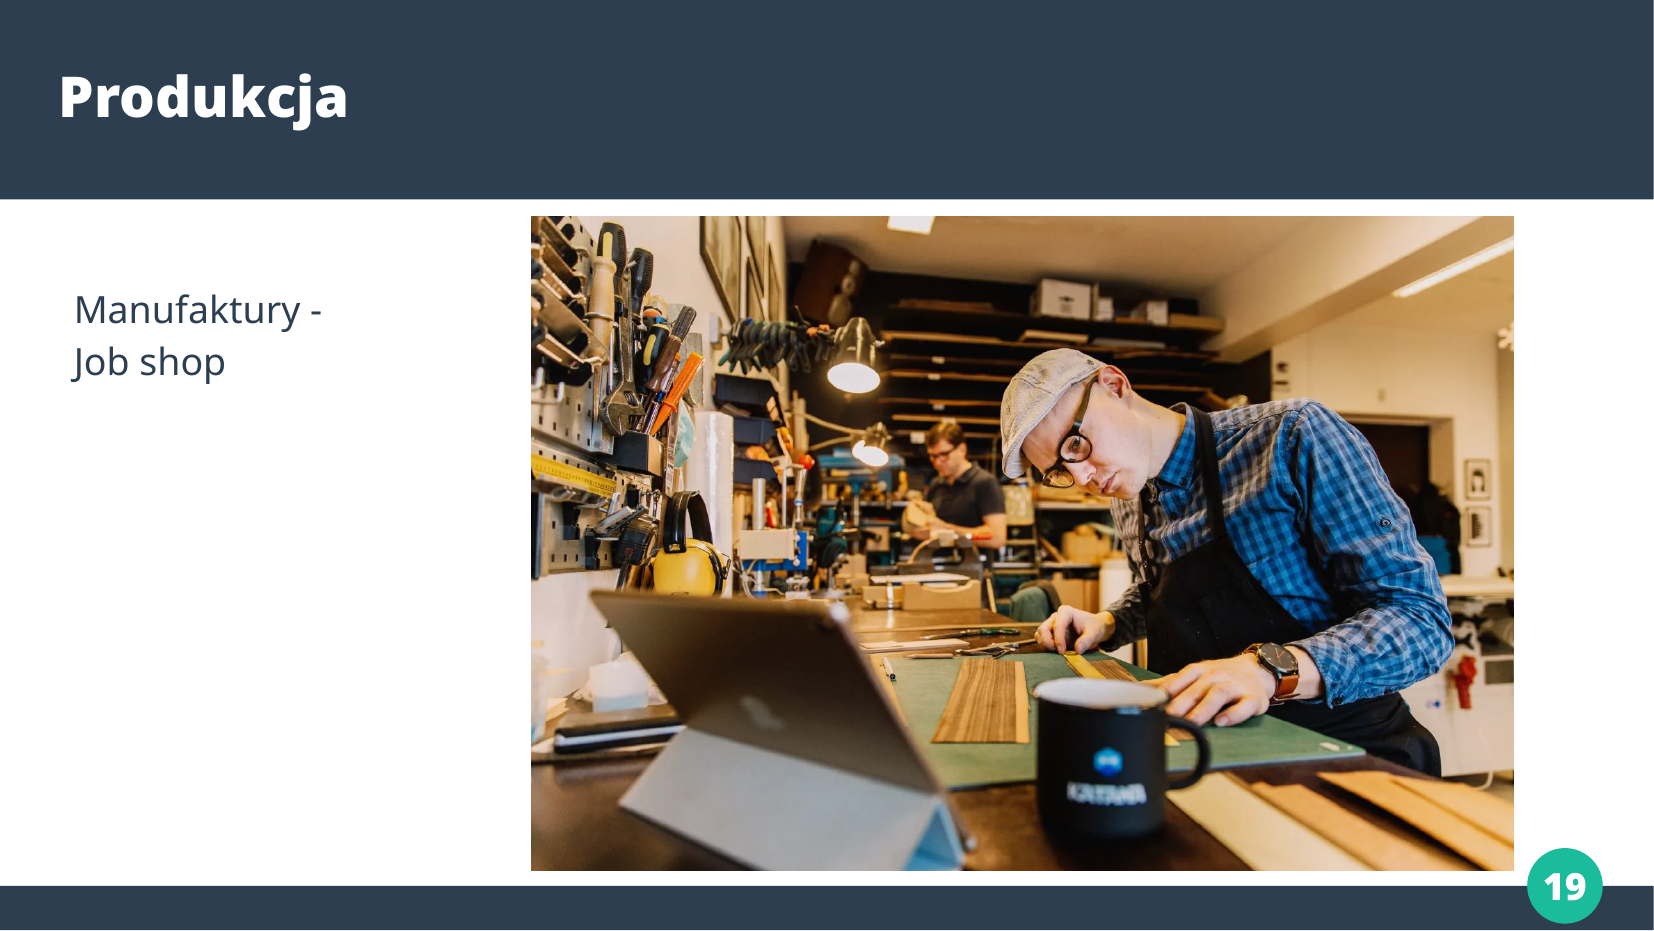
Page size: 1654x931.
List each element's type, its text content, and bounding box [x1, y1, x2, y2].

text_box Manufaktury - Job shop [59, 280, 443, 390]
picture [531, 216, 1514, 872]
title Produkcja [59, 37, 1595, 155]
